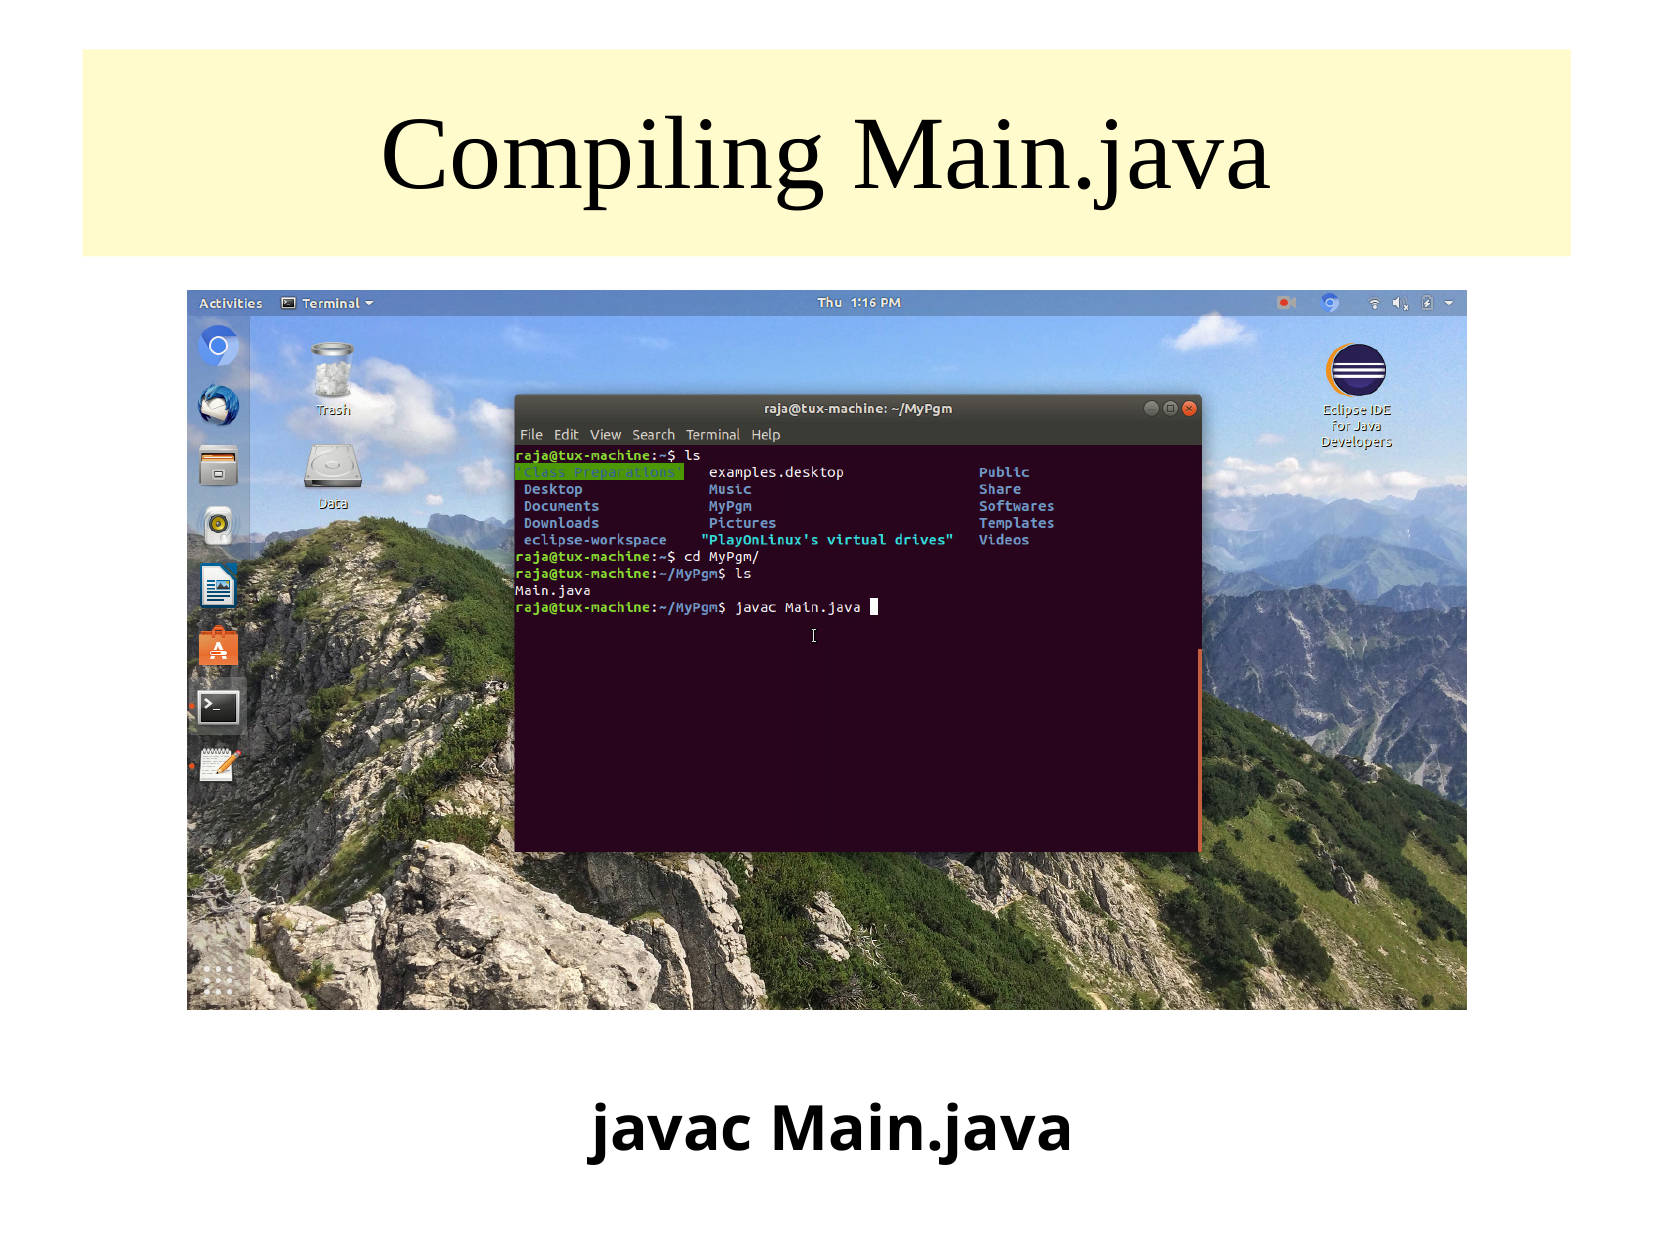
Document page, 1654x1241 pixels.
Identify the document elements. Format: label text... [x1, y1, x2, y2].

picture [187, 290, 1467, 1010]
title Compiling Main.java [82, 49, 1571, 257]
title javac Main.java [330, 1071, 1335, 1182]
